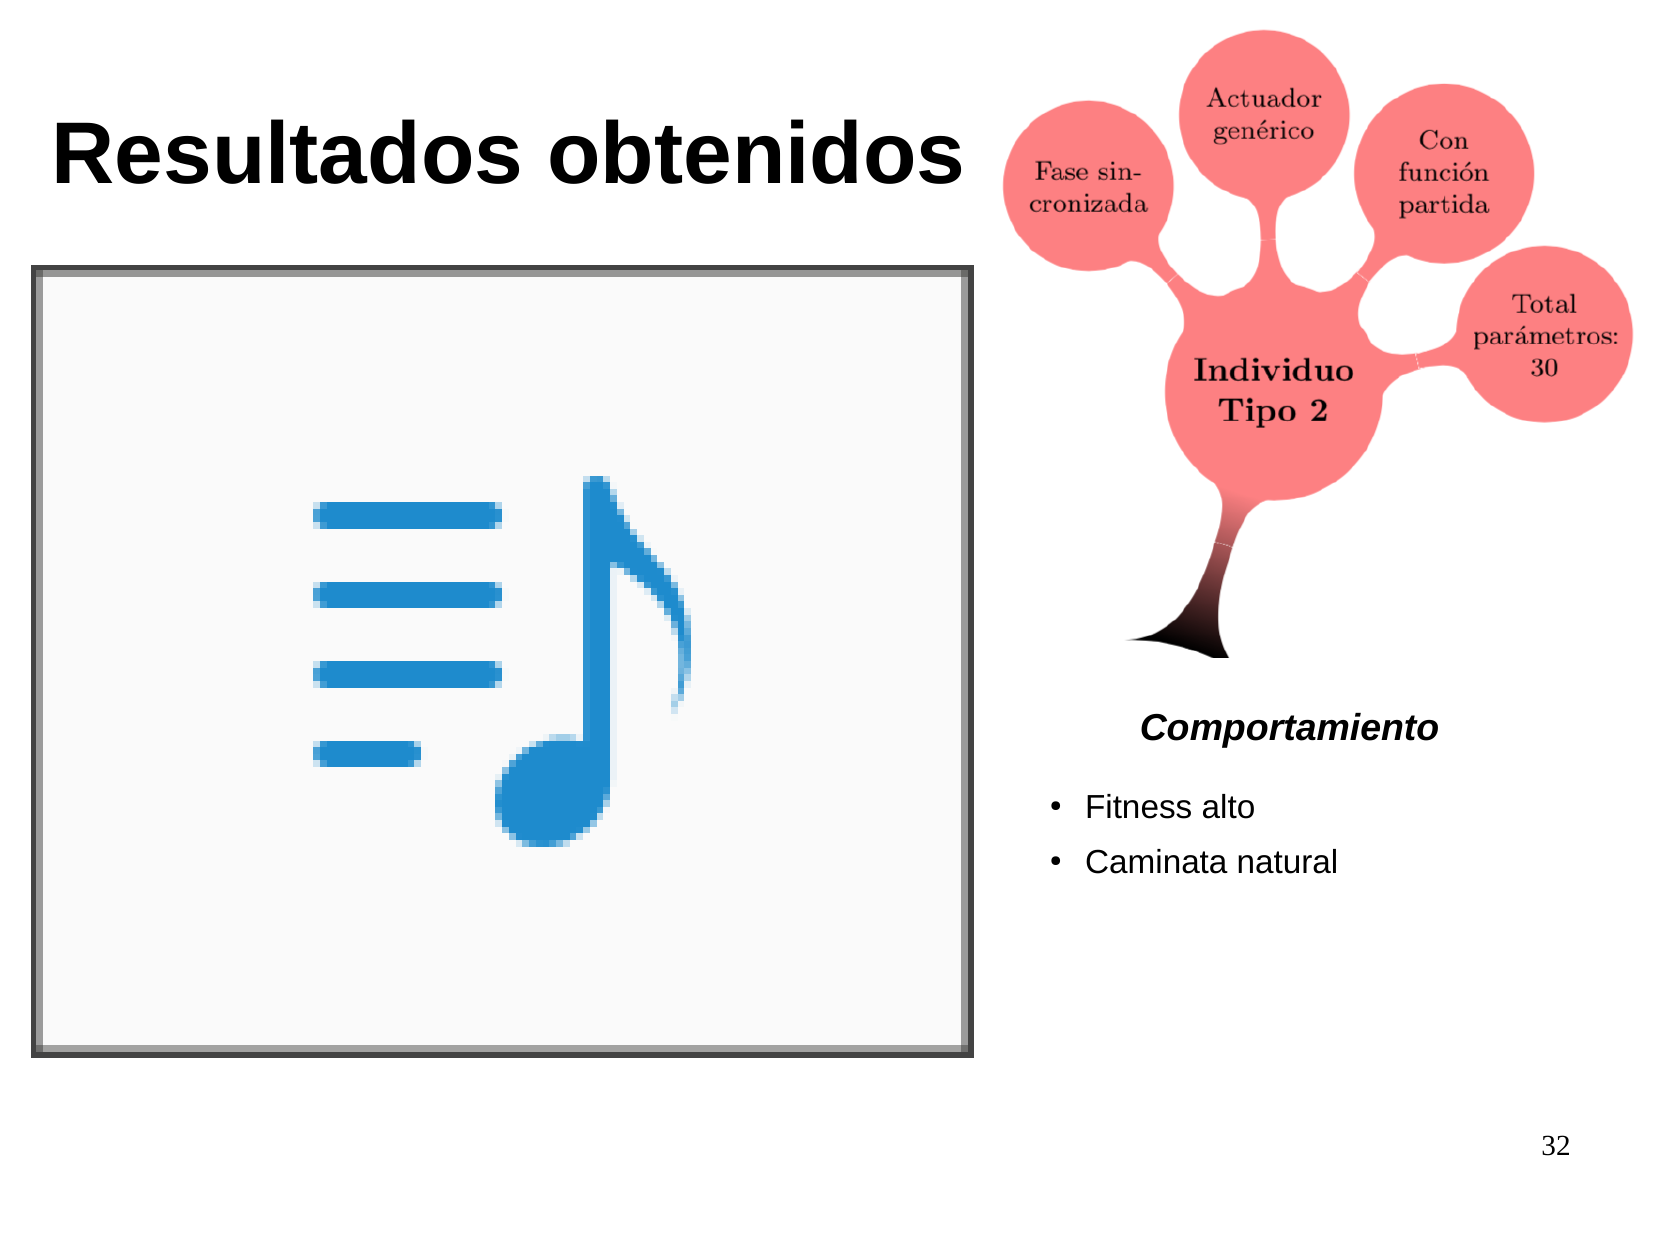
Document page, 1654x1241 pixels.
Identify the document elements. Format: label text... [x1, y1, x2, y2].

picture [992, 9, 1644, 658]
text_box [30, 264, 1246, 1060]
text_box Comportamiento [1125, 698, 1531, 756]
text_box Fitness alto Caminata natural [1035, 762, 1486, 871]
title Resultados obtenidos [17, 49, 1001, 257]
